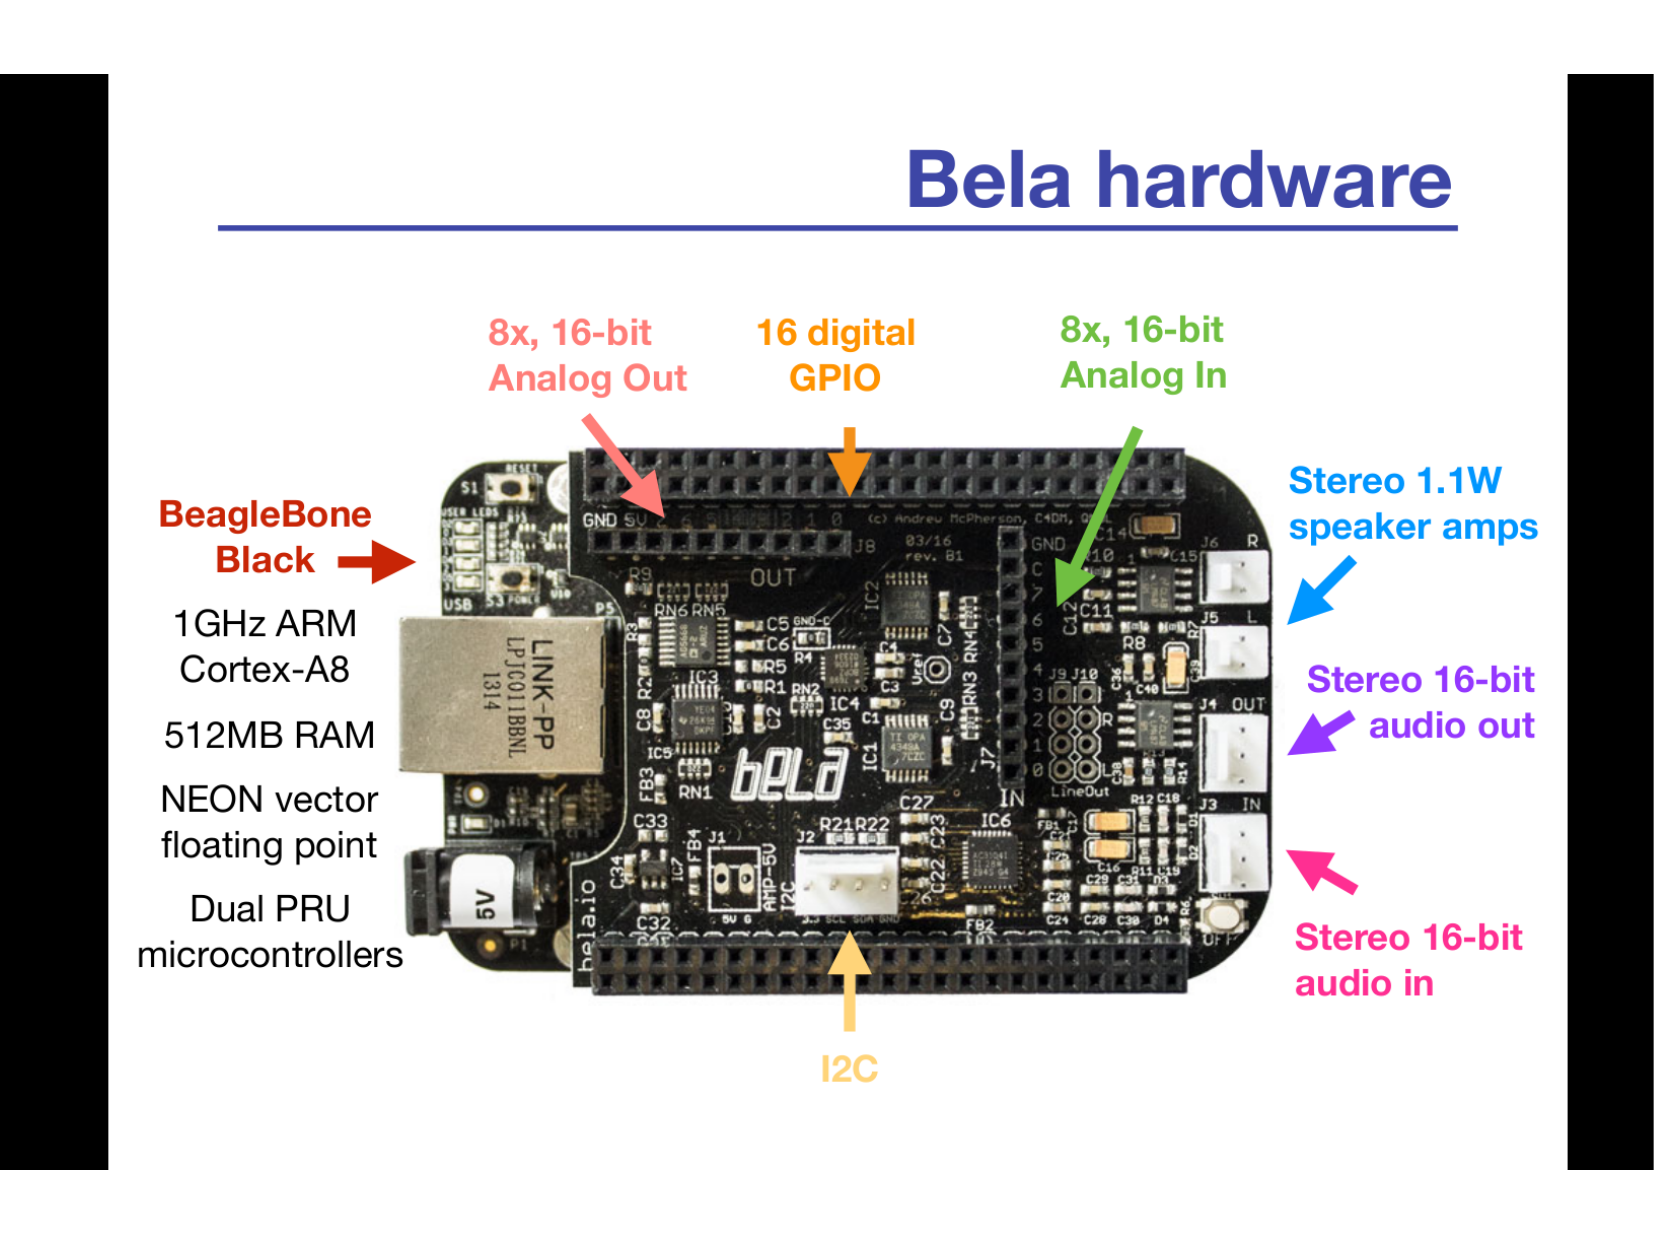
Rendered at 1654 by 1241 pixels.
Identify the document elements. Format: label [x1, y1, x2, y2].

picture [0, 74, 1654, 1171]
